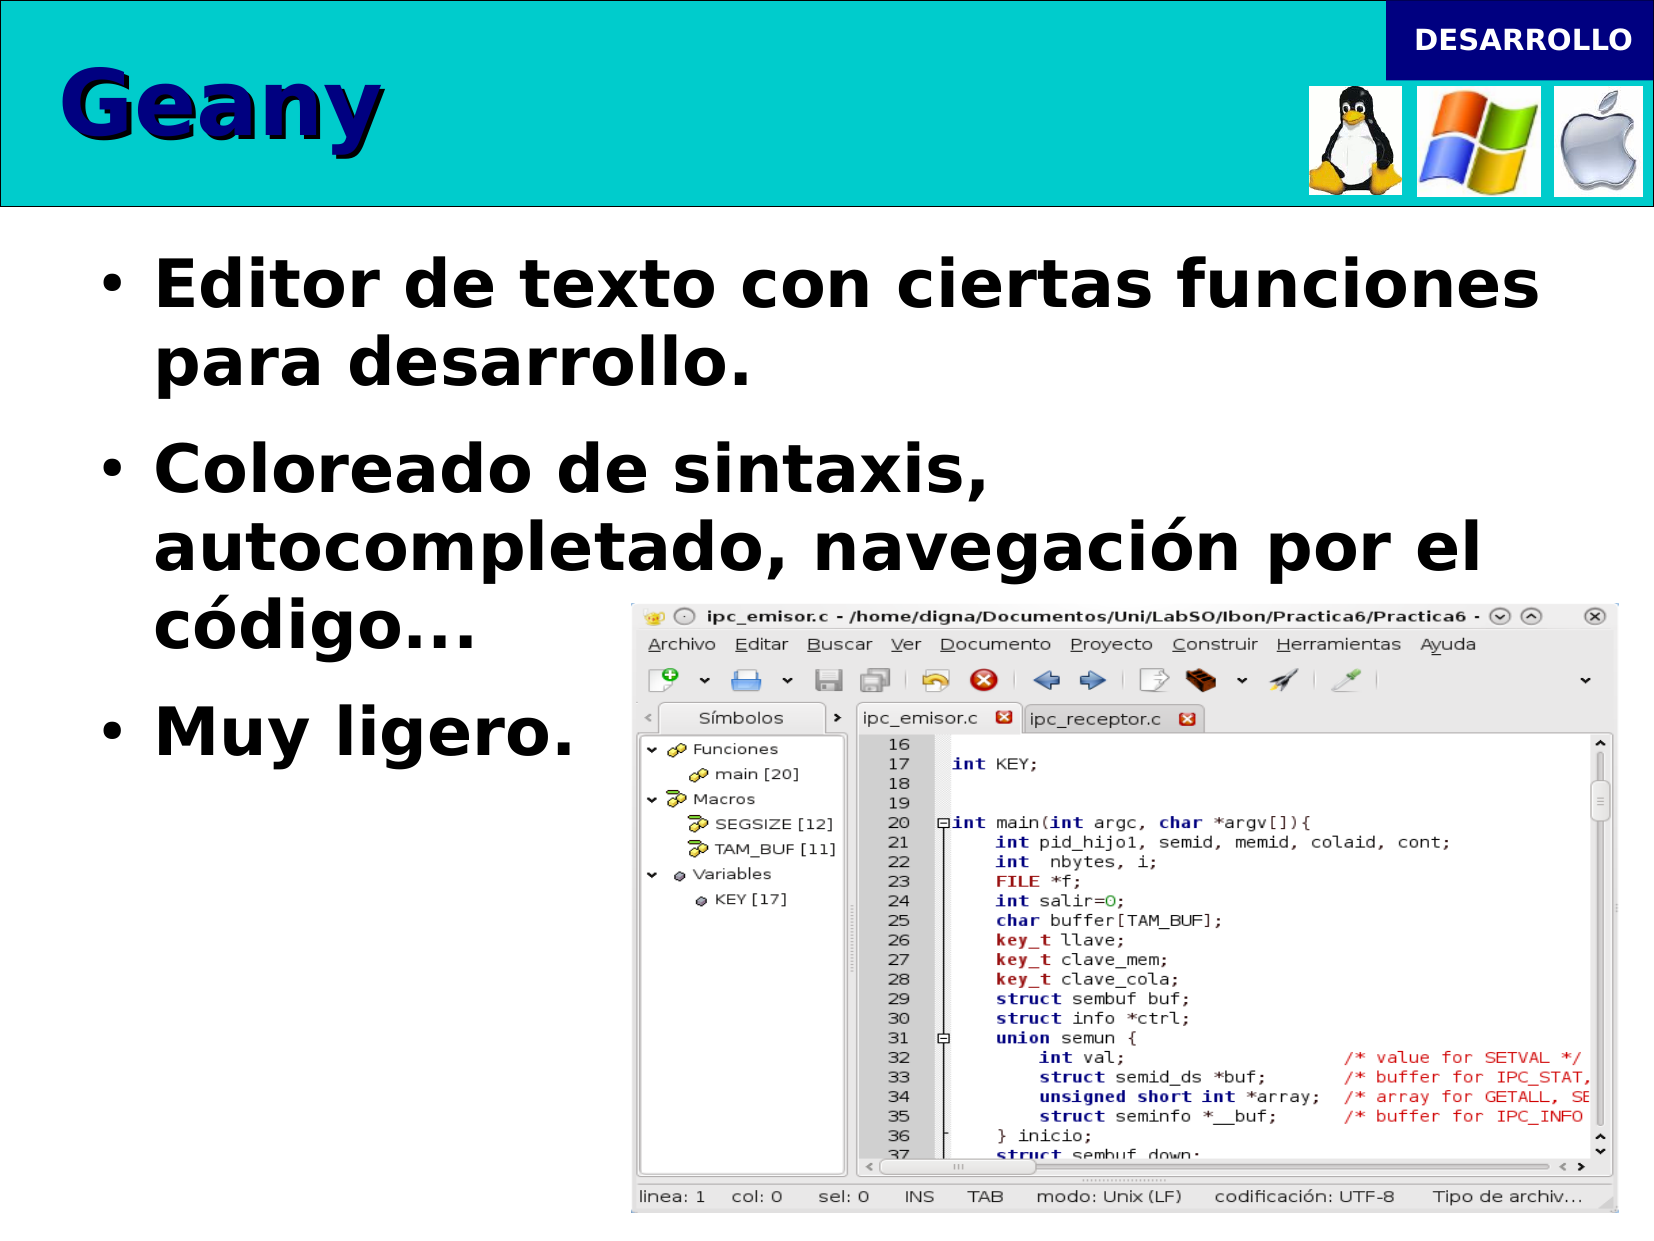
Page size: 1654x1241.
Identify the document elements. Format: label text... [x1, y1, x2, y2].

picture [1554, 86, 1643, 197]
title Geany [58, 22, 1654, 185]
picture [631, 603, 1619, 1213]
text_box DESARROLLO [1386, 0, 1654, 81]
picture [1417, 86, 1541, 197]
list Editor de texto con ciertas funciones para desarrollo. Coloreado de sintaxis, autocompletado, navegación por el código... Muy ligero. [82, 245, 1571, 1094]
picture [1309, 86, 1402, 195]
